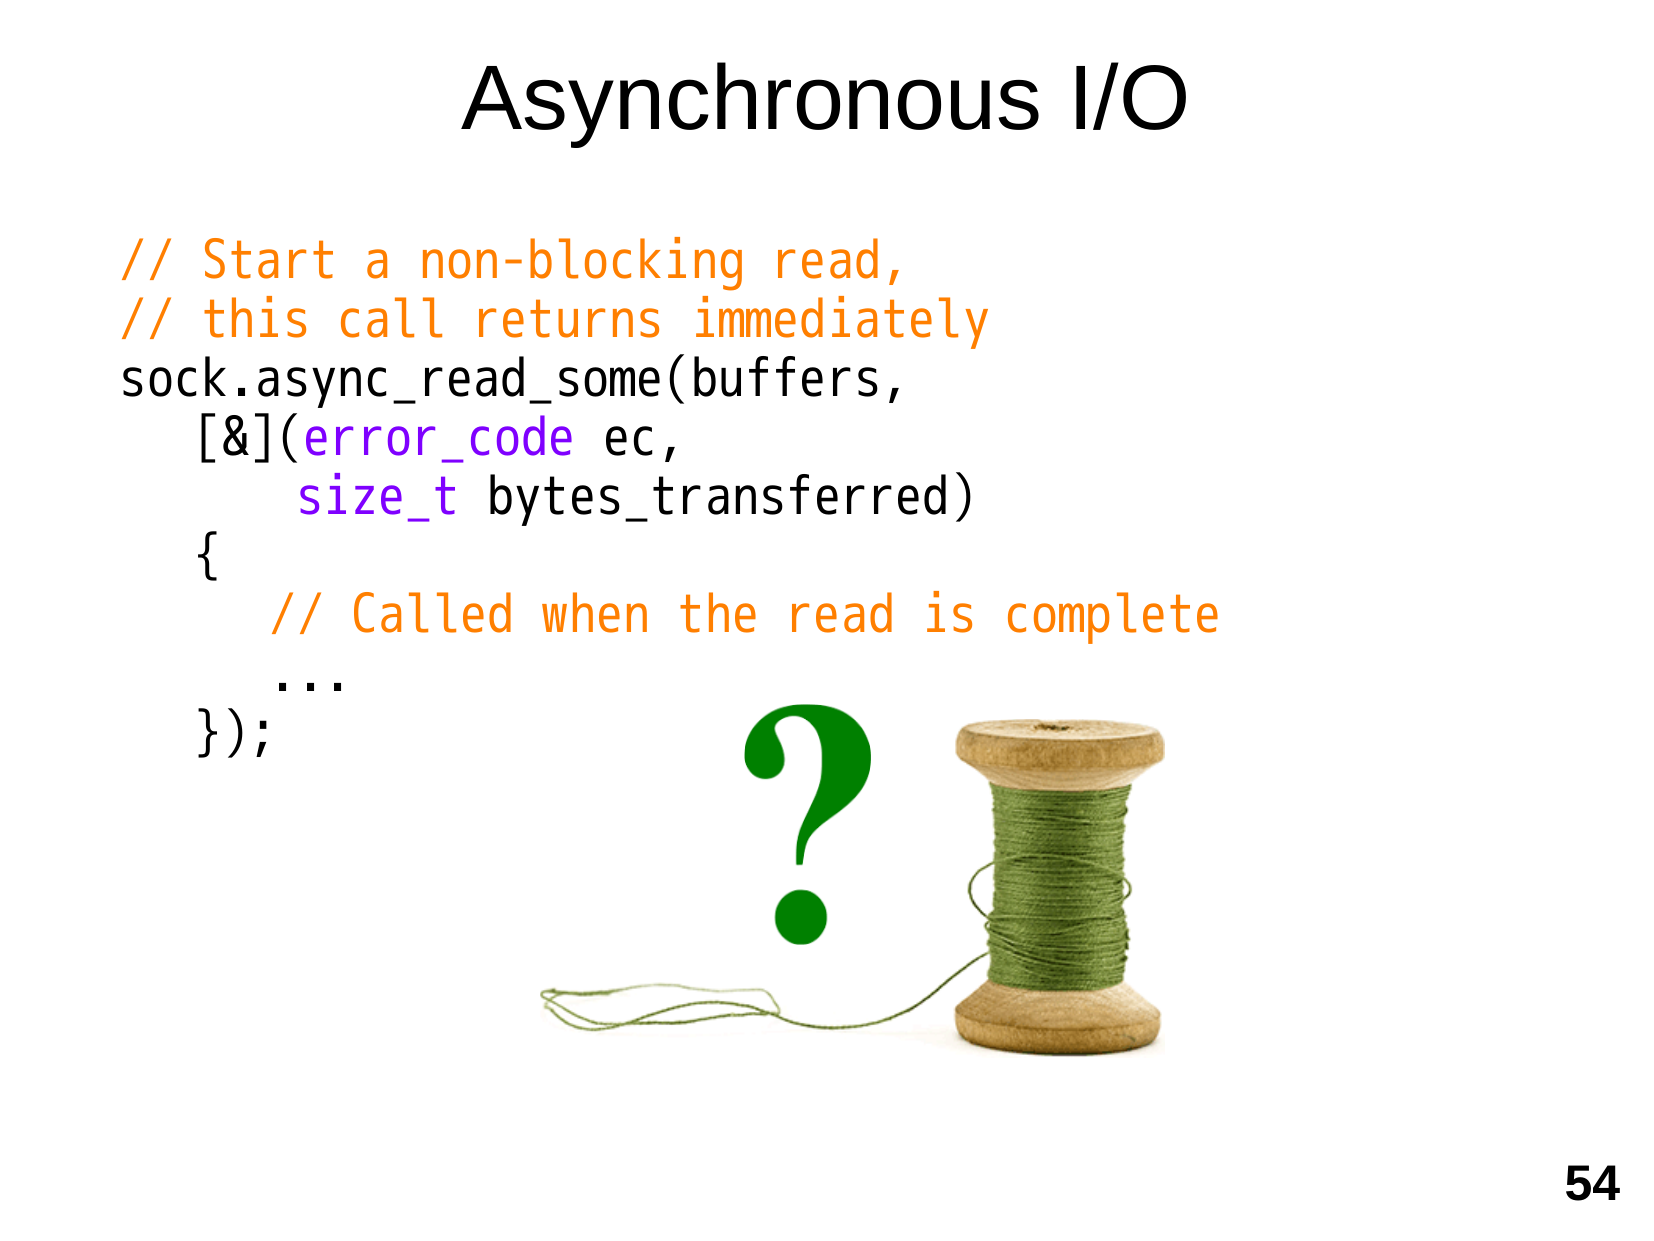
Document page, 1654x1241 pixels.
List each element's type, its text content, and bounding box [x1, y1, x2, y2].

picture [540, 704, 1165, 1058]
title Asynchronous I/O [82, 15, 1571, 181]
text_box // Start a non-blocking read, // this call returns immediately sock.async_read_some(buffers, [&](error_code ec, size_t bytes_transferred) { // Called when the read is complete ... }); [104, 225, 1575, 767]
